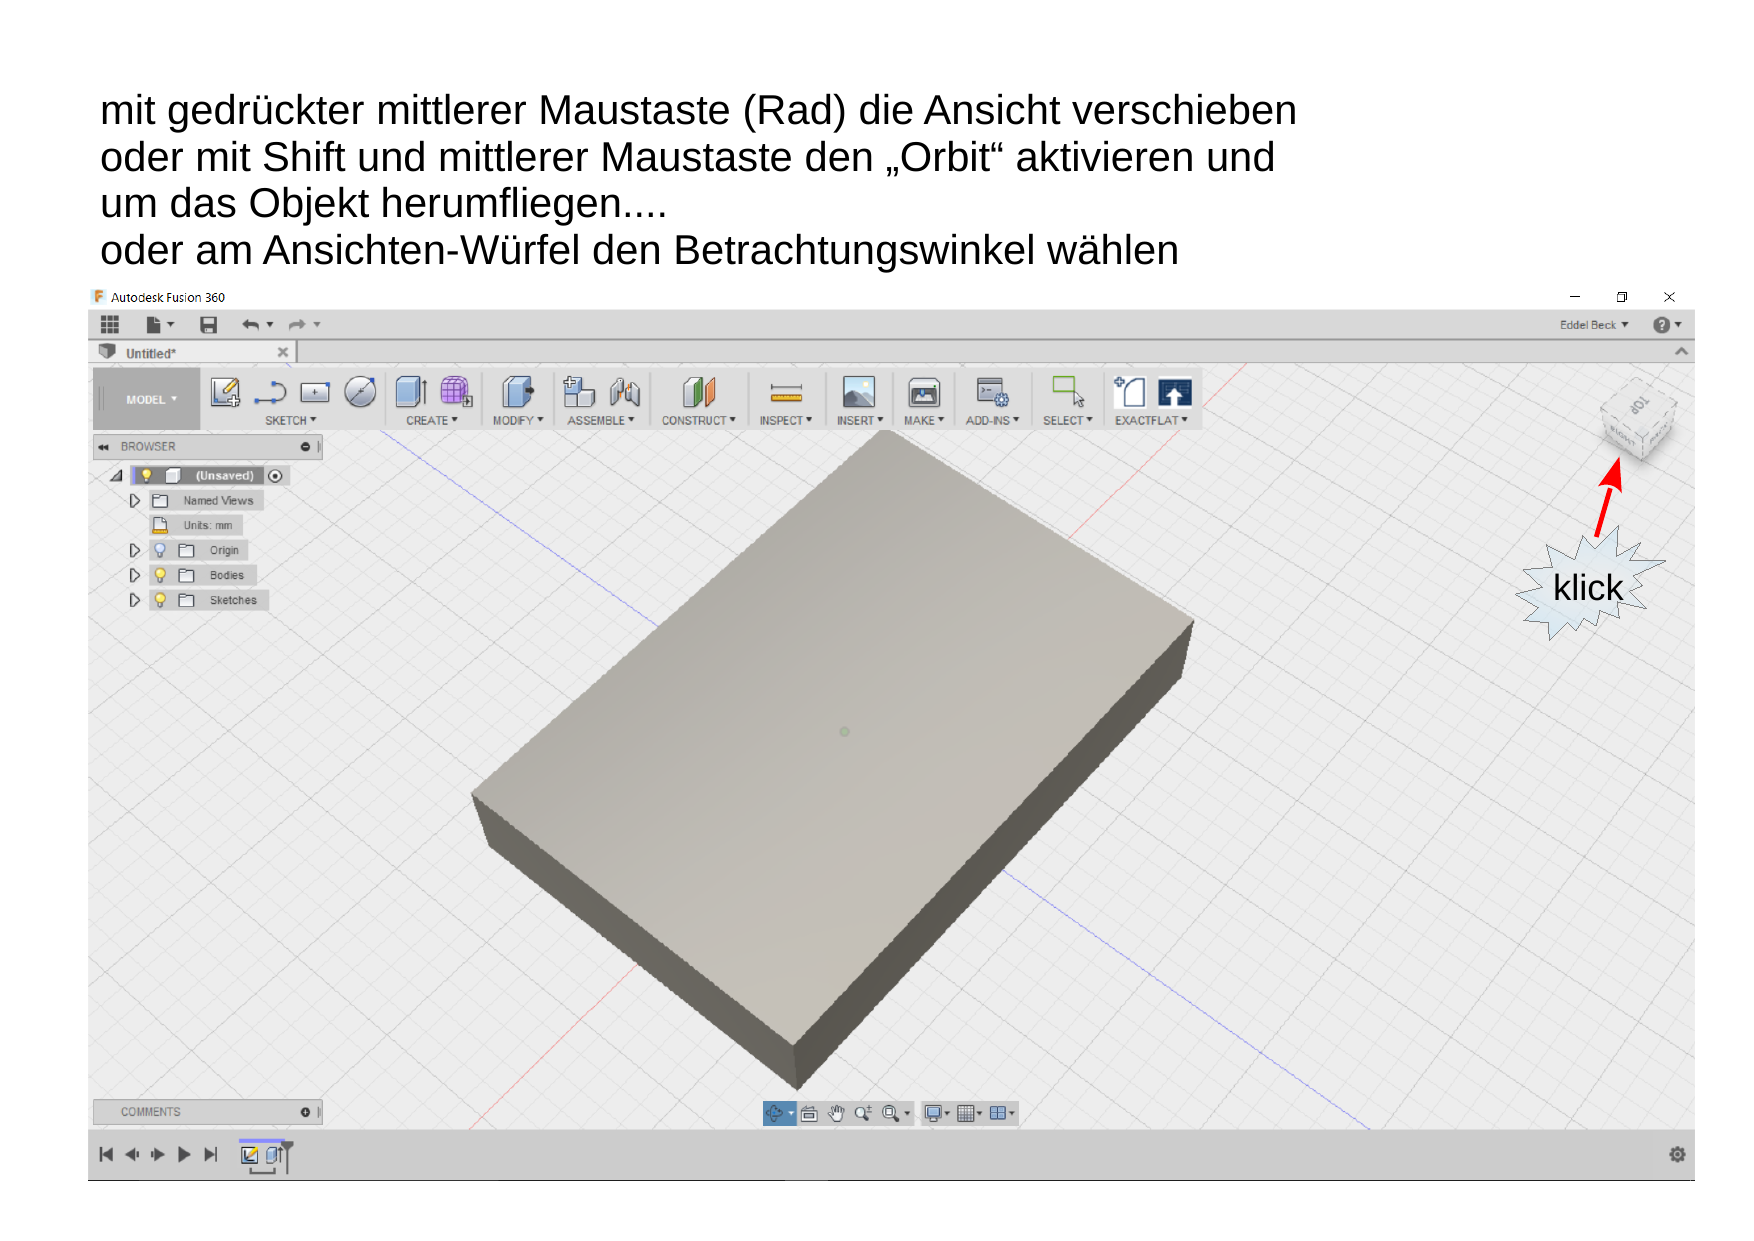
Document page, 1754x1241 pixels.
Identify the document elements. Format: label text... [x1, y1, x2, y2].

title mit gedrückter mittlerer Maustaste (Rad) die Ansicht verschieben oder mit Shift und mittlerer Maustaste den „Orbit“ aktivieren und um das Objekt herumfliegen.... oder am Ansichten-Würfel den Betrachtungswinkel wählen [100, 86, 1539, 274]
text_box klick [1538, 560, 1643, 616]
text_box [1523, 568, 1538, 584]
text_box [1643, 560, 1666, 572]
picture [88, 285, 1695, 1182]
text_box [1546, 525, 1641, 560]
text_box [1515, 588, 1599, 641]
